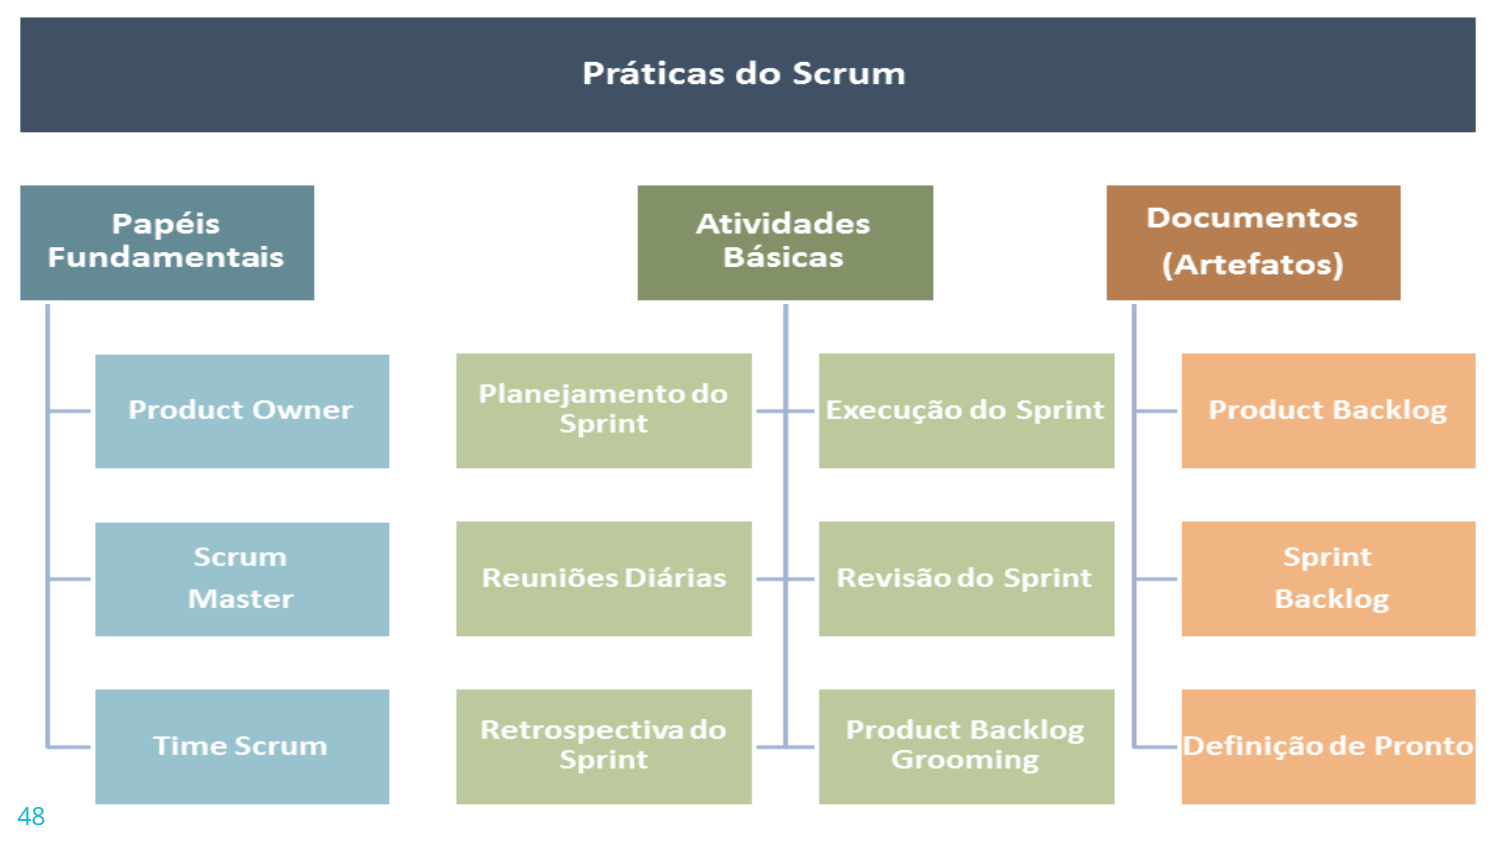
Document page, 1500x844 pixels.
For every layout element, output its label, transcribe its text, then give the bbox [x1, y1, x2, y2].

text_box 48 [2, 785, 93, 844]
picture [0, 0, 1500, 844]
